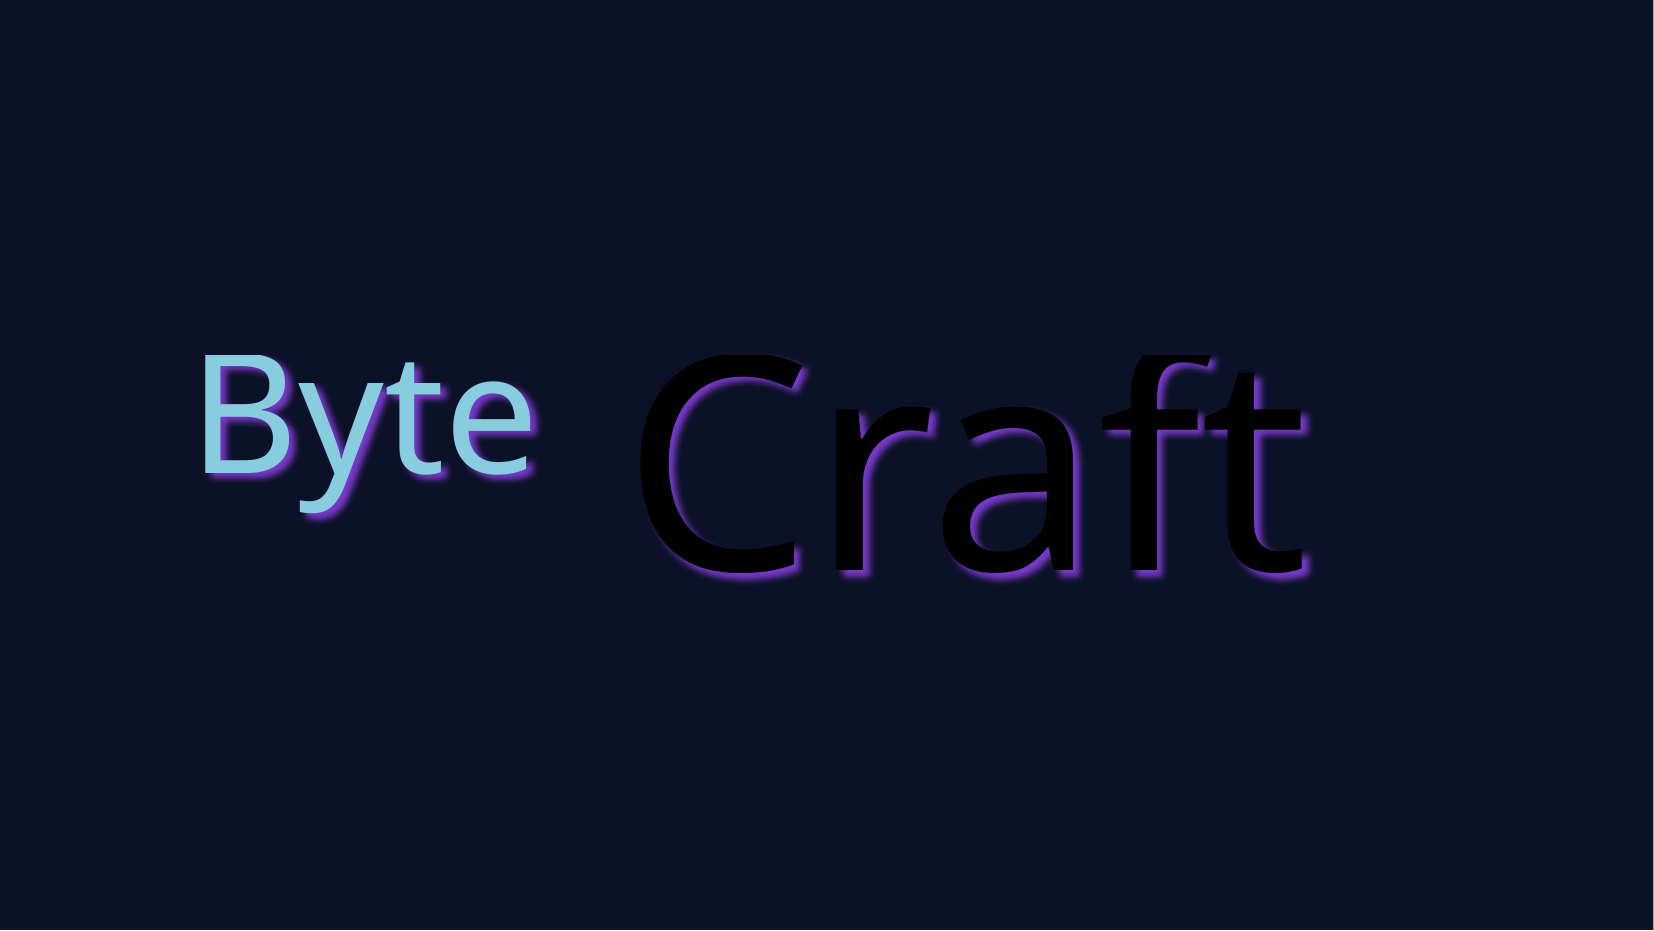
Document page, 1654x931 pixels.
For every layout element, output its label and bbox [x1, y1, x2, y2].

picture [202, 355, 1452, 575]
